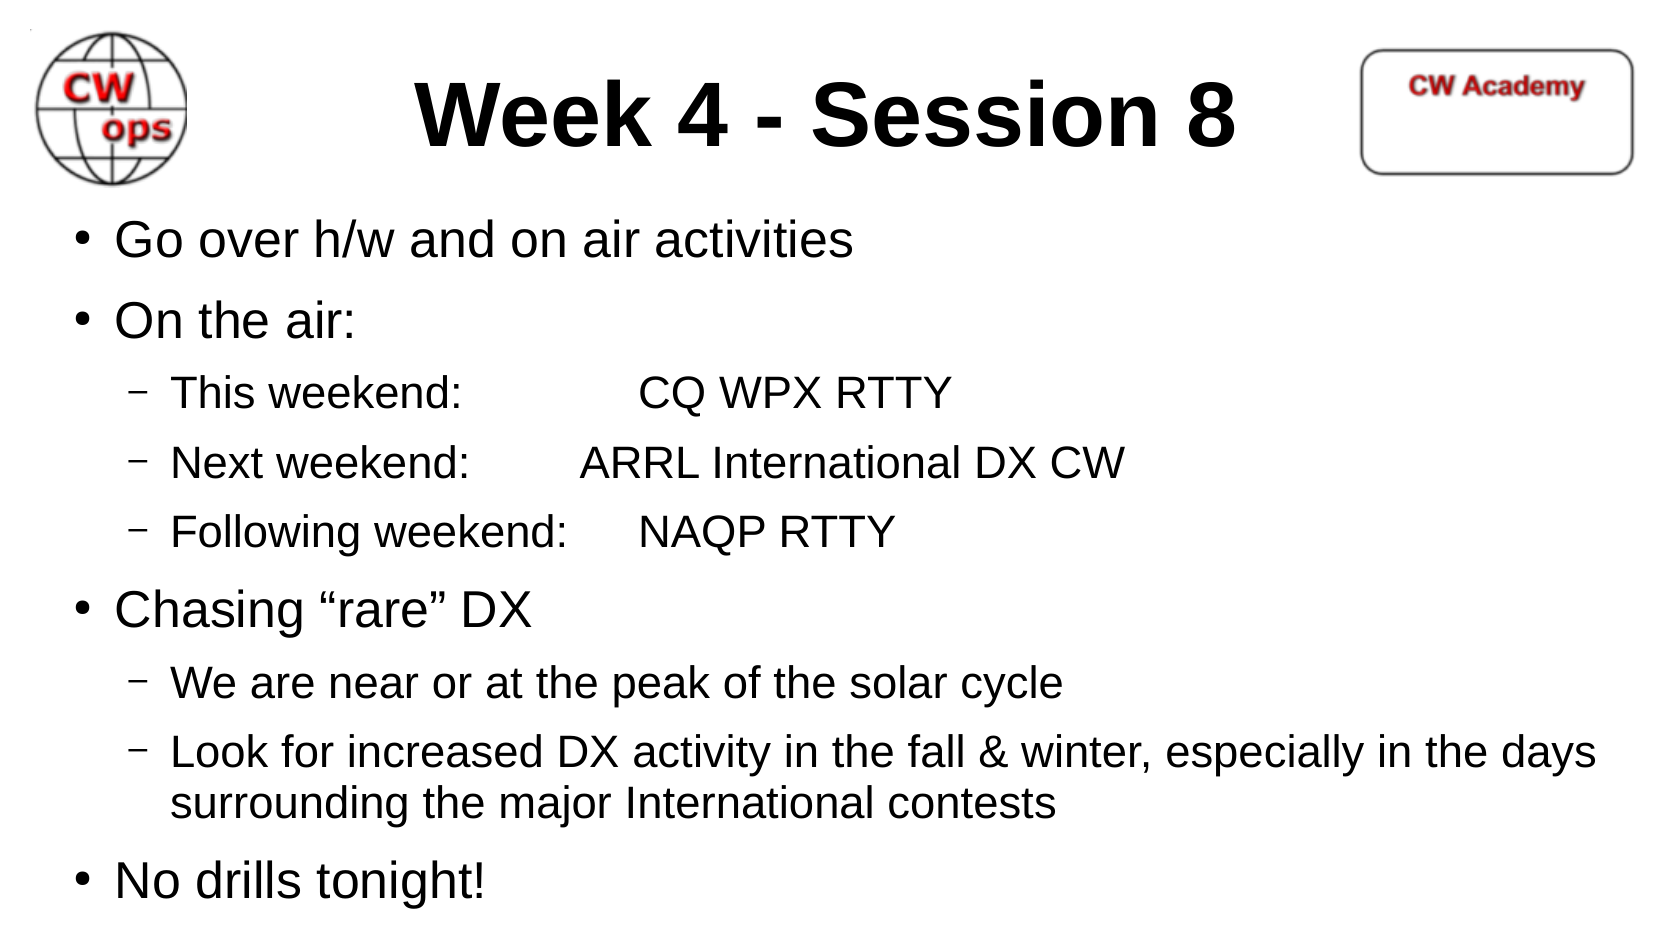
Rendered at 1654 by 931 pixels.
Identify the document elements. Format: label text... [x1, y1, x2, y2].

title Week 4 - Session 8 [82, 37, 1571, 193]
list Go over h/w and on air activities On the air: This weekend: CQ WPX RTTY Next weekend: ARRL International DX CW Following weekend: NAQP RTTY Chasing “rare” DX We are near or at the peak of the solar cycle Look for increased DX activity in the fall & winter, especially in the days surrounding the major International contests No drills tonight! [59, 210, 1601, 915]
picture [30, 29, 187, 194]
picture [1571, 37, 1640, 186]
